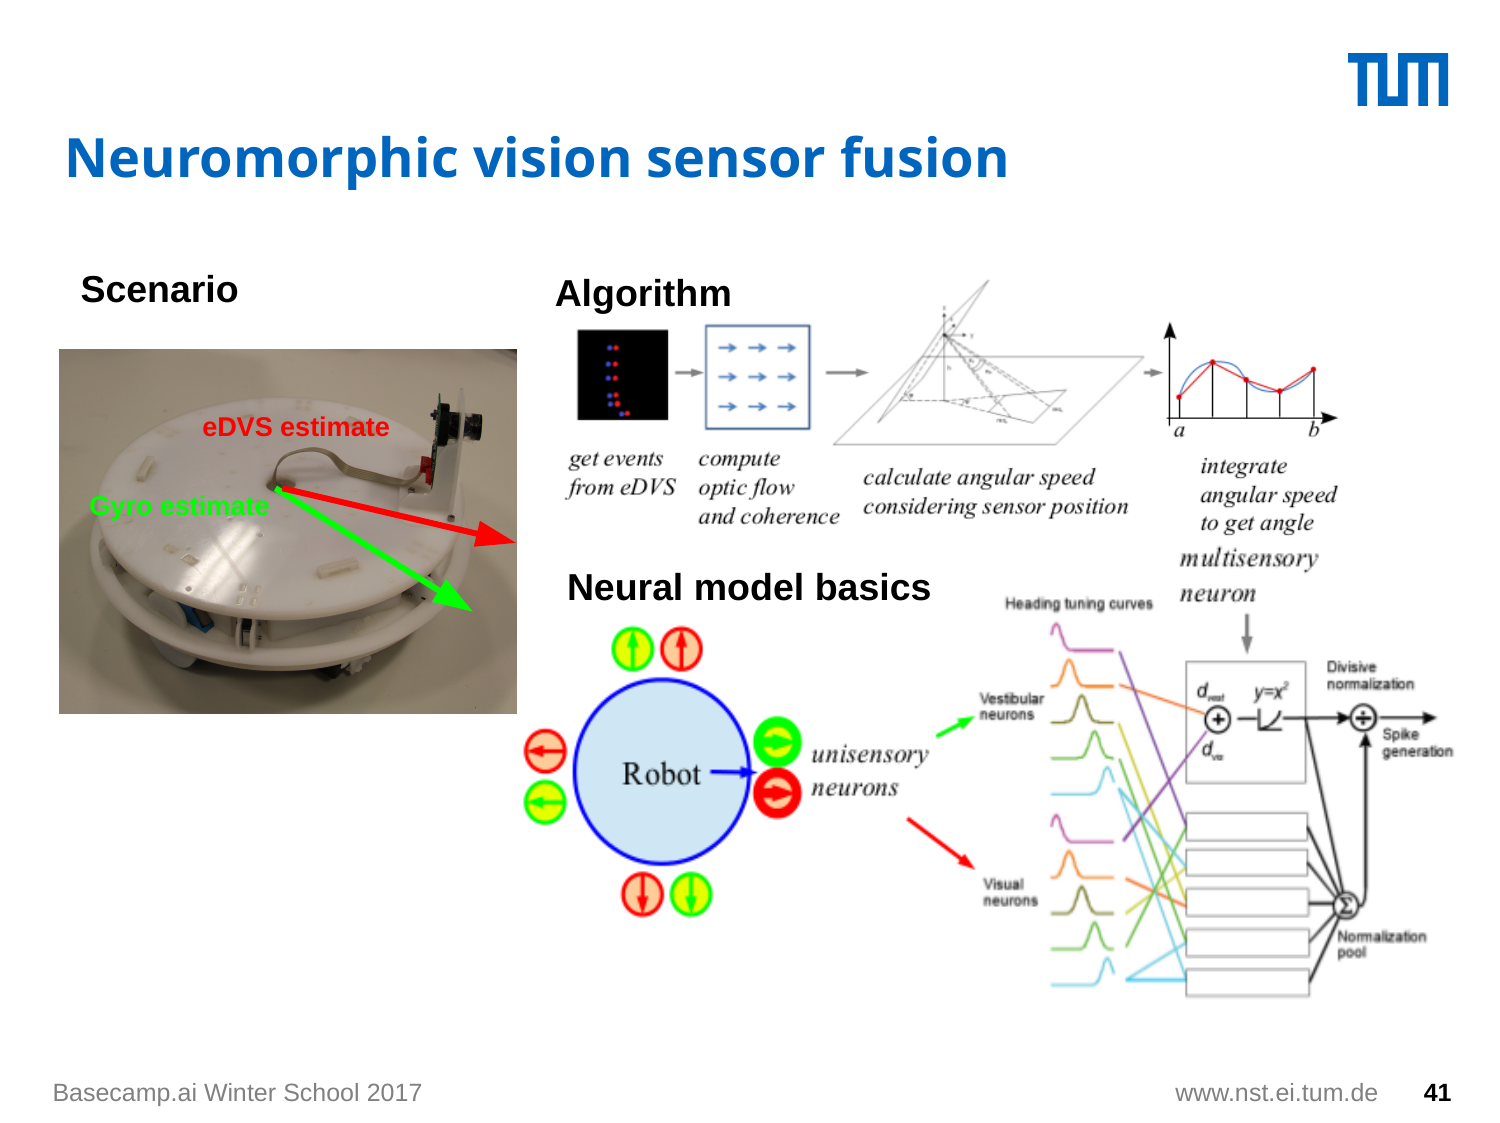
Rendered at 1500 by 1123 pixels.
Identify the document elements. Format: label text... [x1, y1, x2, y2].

text_box Neuromorphic vision sensor fusion [49, 101, 1494, 210]
text_box Algorithm [540, 265, 796, 323]
text_box Scenario [65, 261, 322, 318]
text_box Neural model basics [552, 558, 1138, 616]
text_box eDVS estimate [187, 404, 448, 460]
text_box Gyro estimate [74, 483, 326, 538]
picture [59, 275, 1463, 1006]
